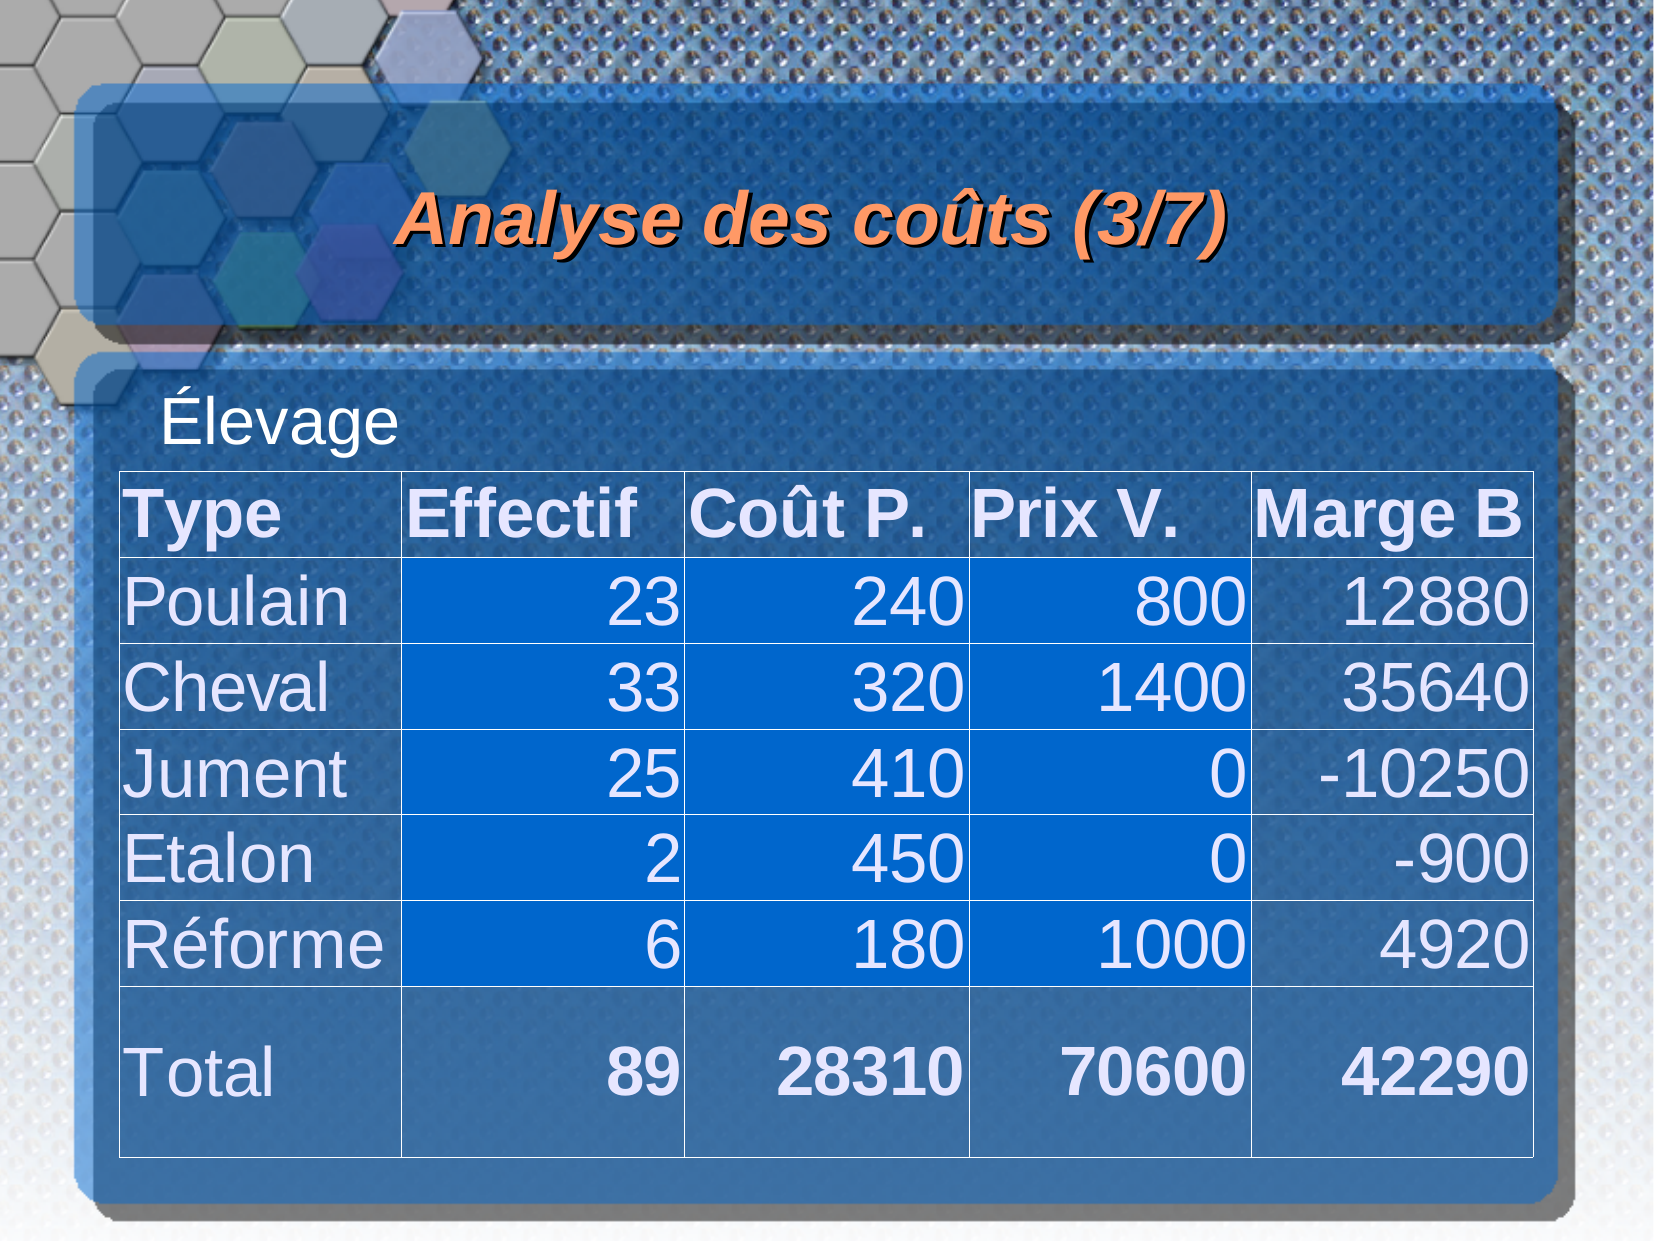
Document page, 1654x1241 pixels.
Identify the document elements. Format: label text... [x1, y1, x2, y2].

title Analyse des coûts (3/7) [88, 114, 1534, 322]
list Élevage [147, 1161, 1529, 1166]
picture [0, 0, 1654, 1241]
list Élevage [147, 383, 1529, 471]
chart [119, 471, 1537, 1161]
